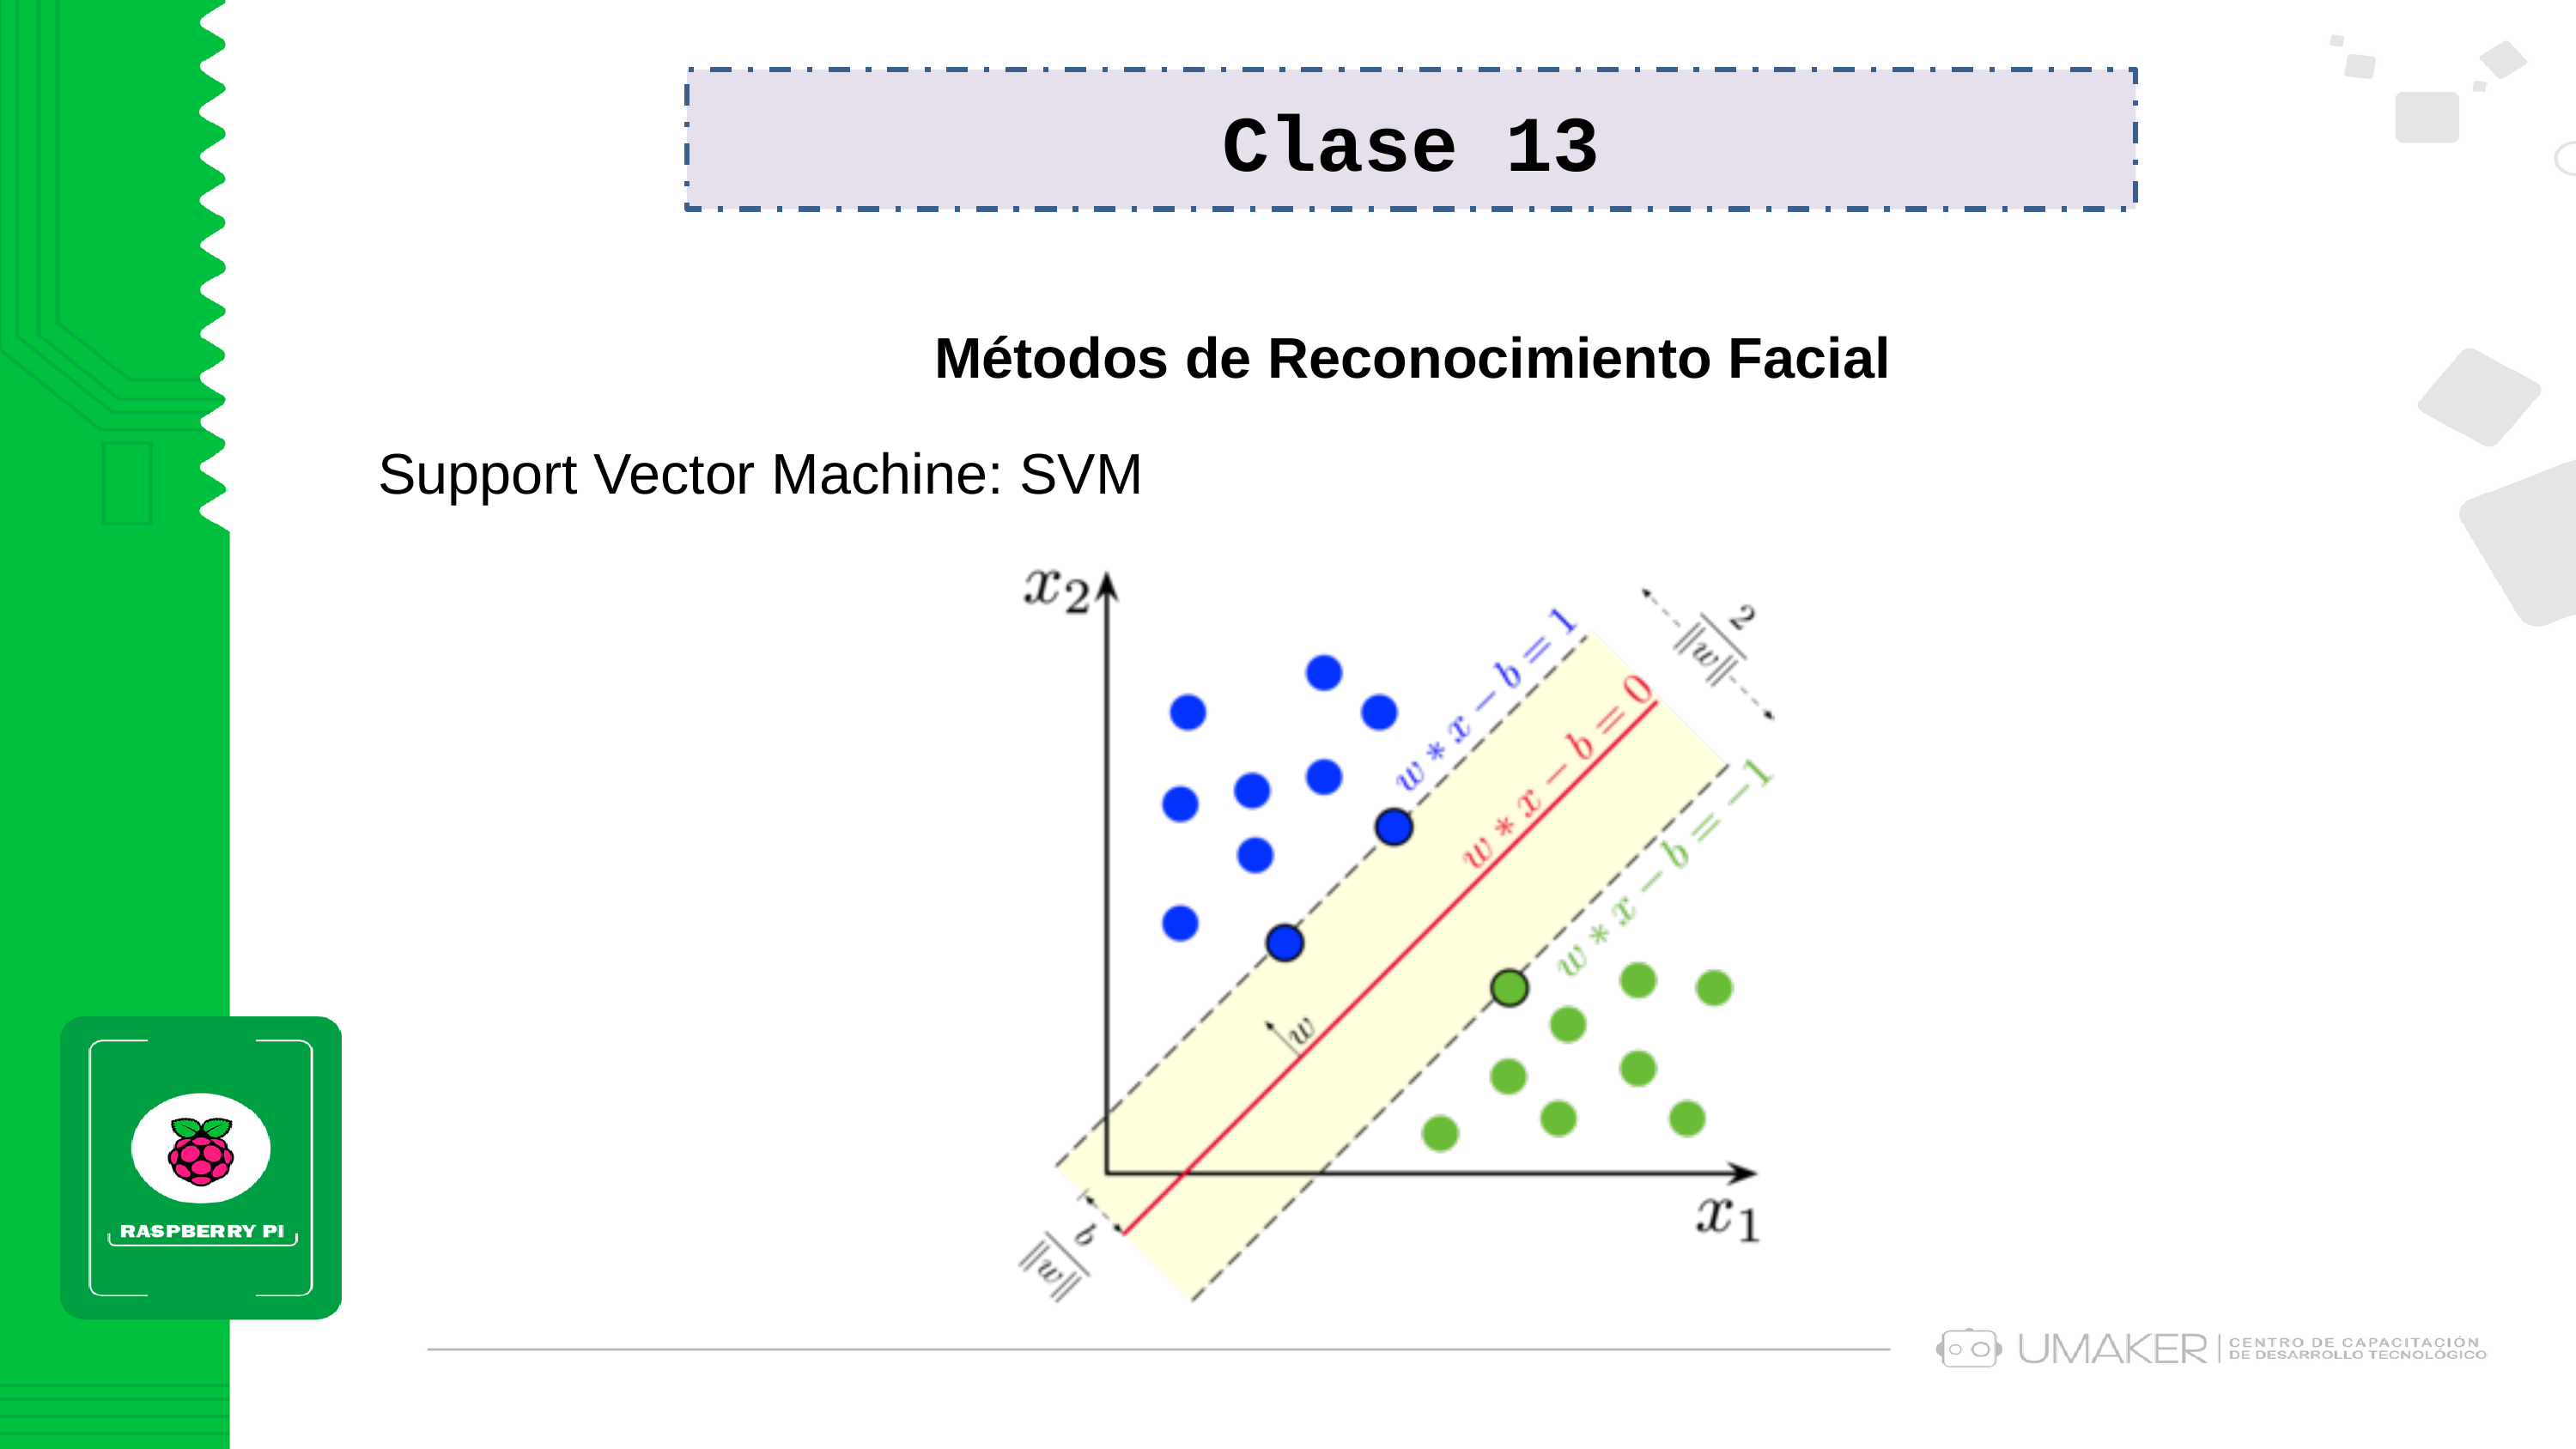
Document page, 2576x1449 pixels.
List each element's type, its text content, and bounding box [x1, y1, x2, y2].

text_box Clase 13 [687, 70, 2136, 209]
text_box Métodos de Reconocimiento Facial [331, 314, 2465, 1207]
picture [0, 0, 2576, 1449]
text_box Support Vector Machine: SVM [365, 435, 2323, 641]
